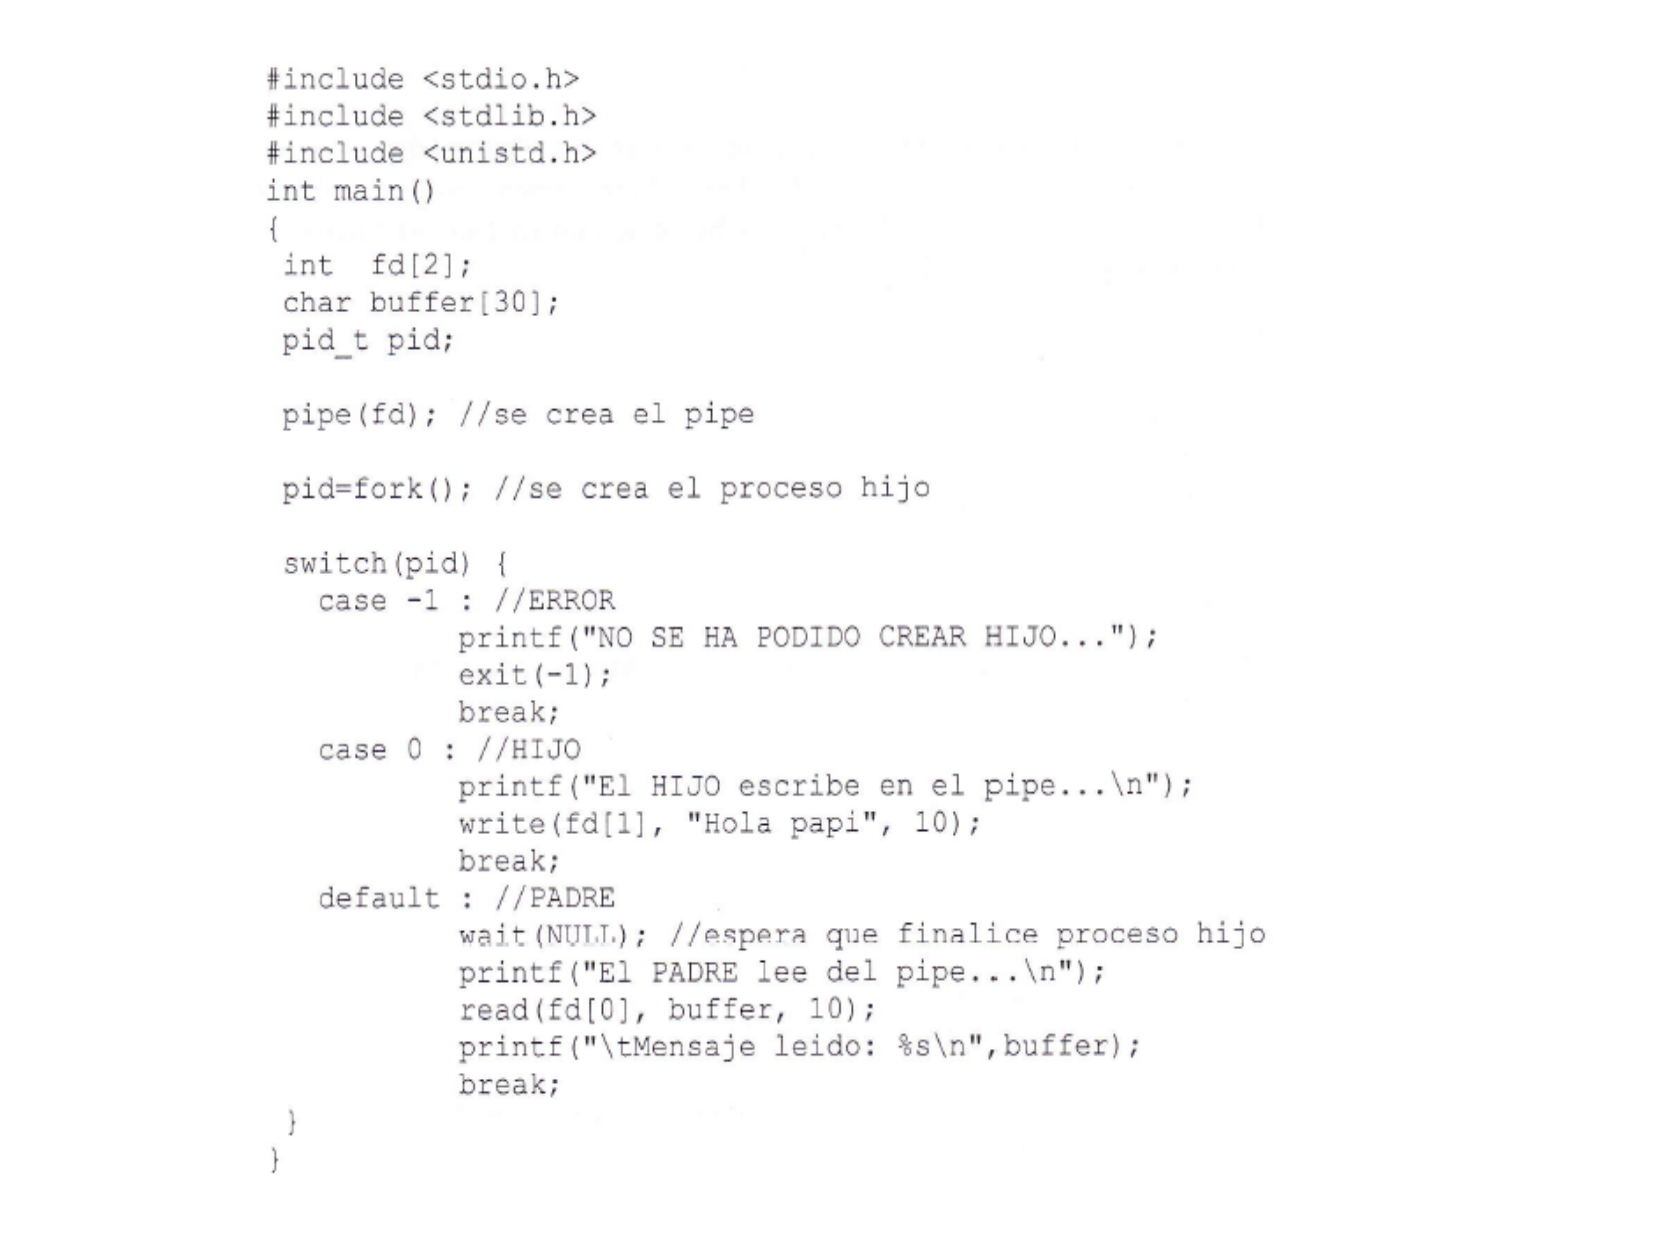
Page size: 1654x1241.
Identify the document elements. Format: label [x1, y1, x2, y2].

picture [259, 58, 1288, 1205]
